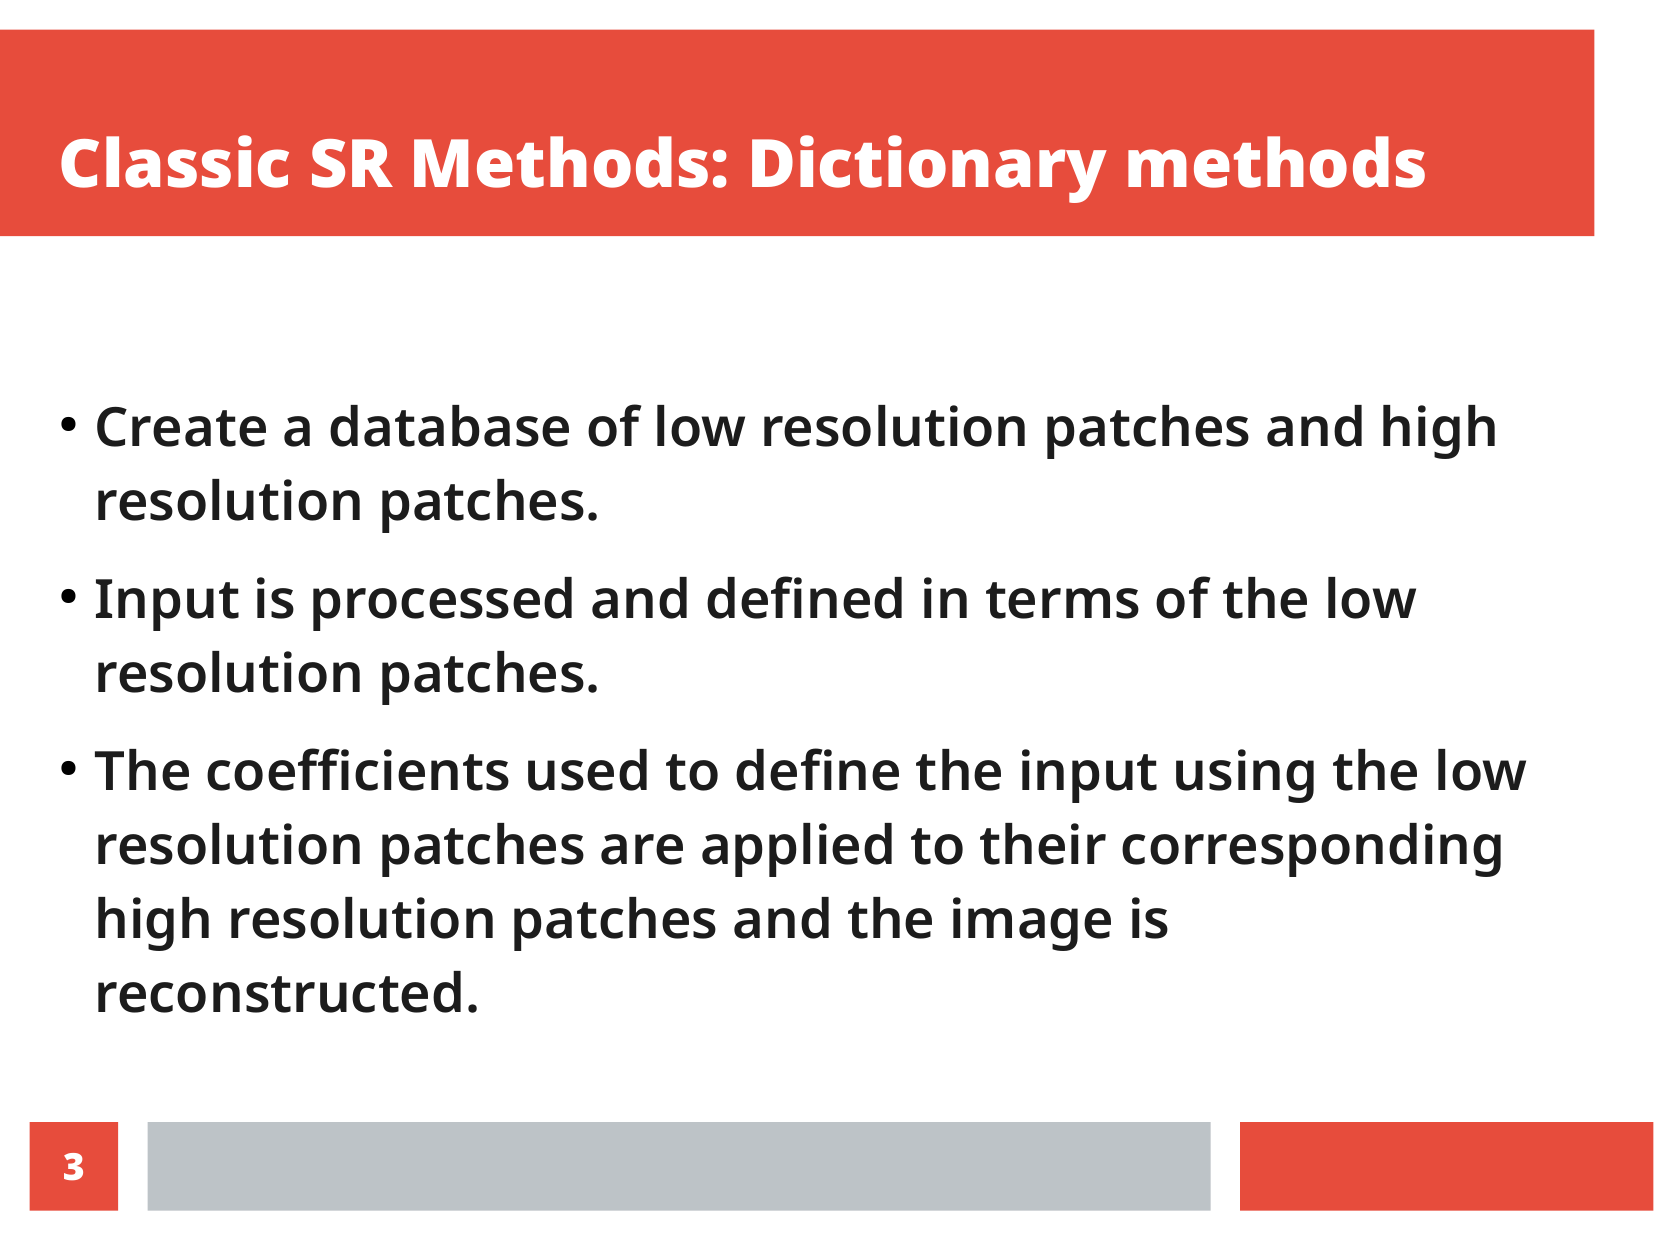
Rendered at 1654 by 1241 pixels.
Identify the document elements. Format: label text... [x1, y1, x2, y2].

title Classic SR Methods: Dictionary methods [59, 59, 1595, 207]
list Create a database of low resolution patches and high resolution patches. Input is processed and defined in terms of the low resolution patches. The coefficients used to define the input using the low resolution patches are applied to their corresponding high resolution patches and the image is reconstructed. [59, 324, 1565, 1093]
